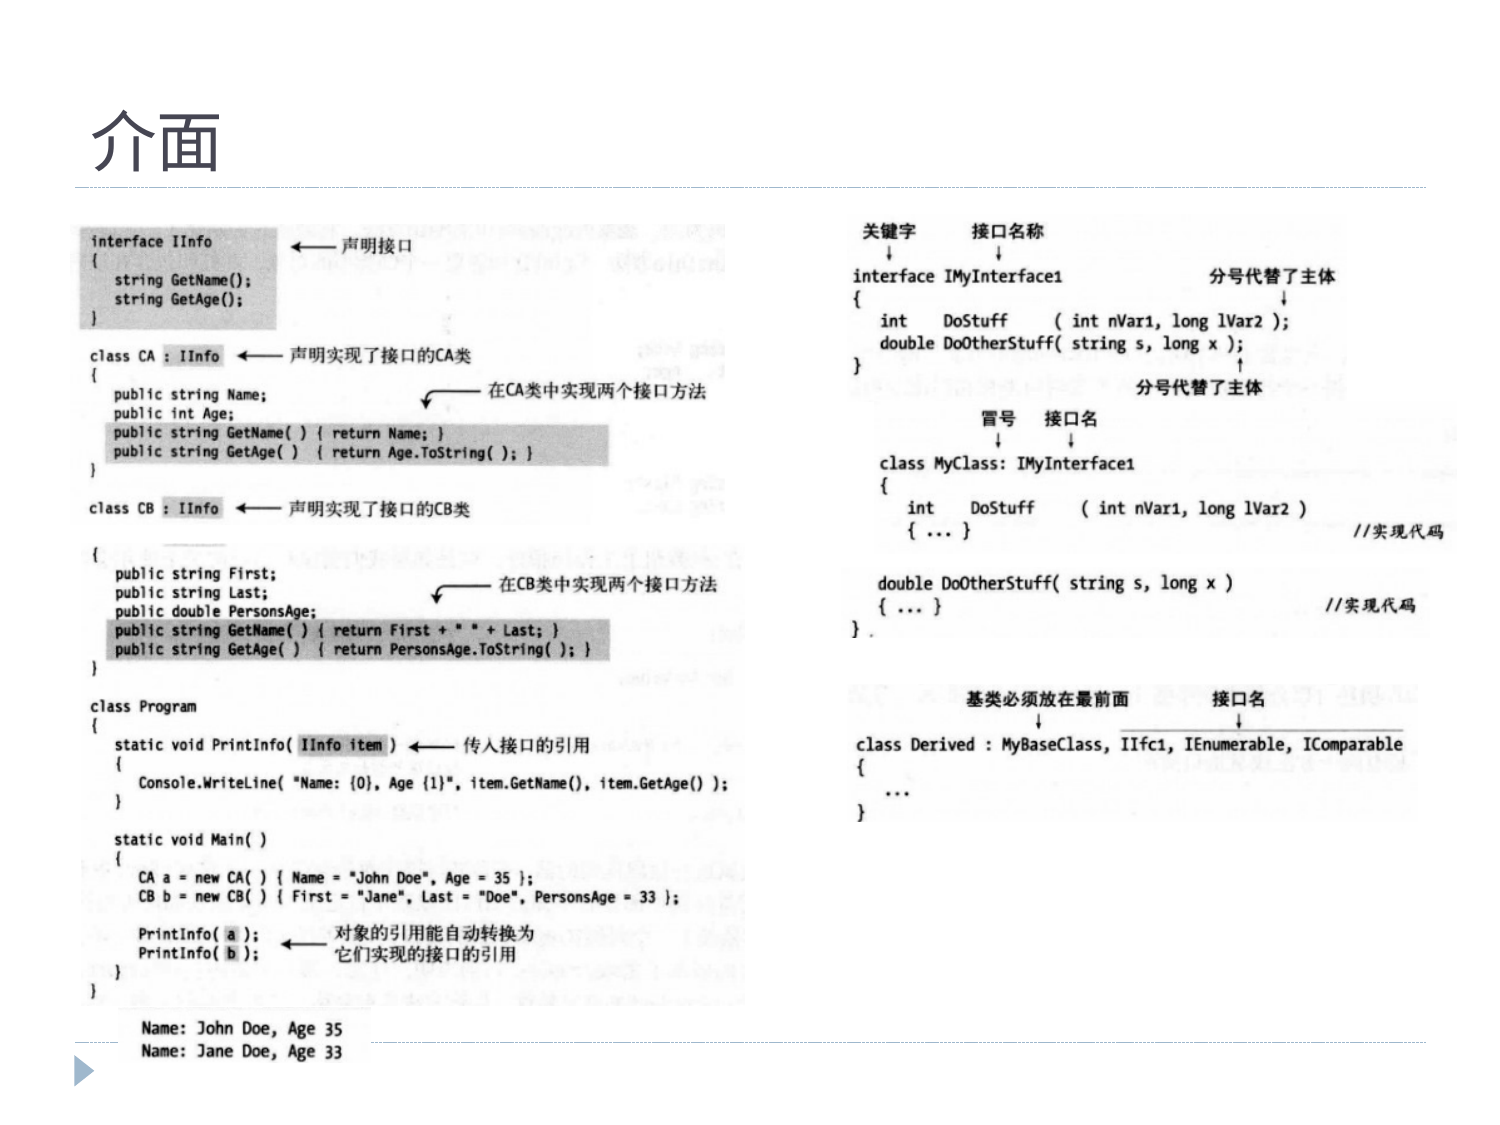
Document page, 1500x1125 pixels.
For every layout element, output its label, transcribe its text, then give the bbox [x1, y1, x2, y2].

picture [847, 684, 1418, 822]
picture [70, 224, 725, 525]
title 介面 [75, 25, 1426, 188]
picture [118, 1007, 371, 1063]
picture [841, 567, 1430, 638]
picture [81, 543, 745, 1006]
picture [847, 214, 1457, 555]
